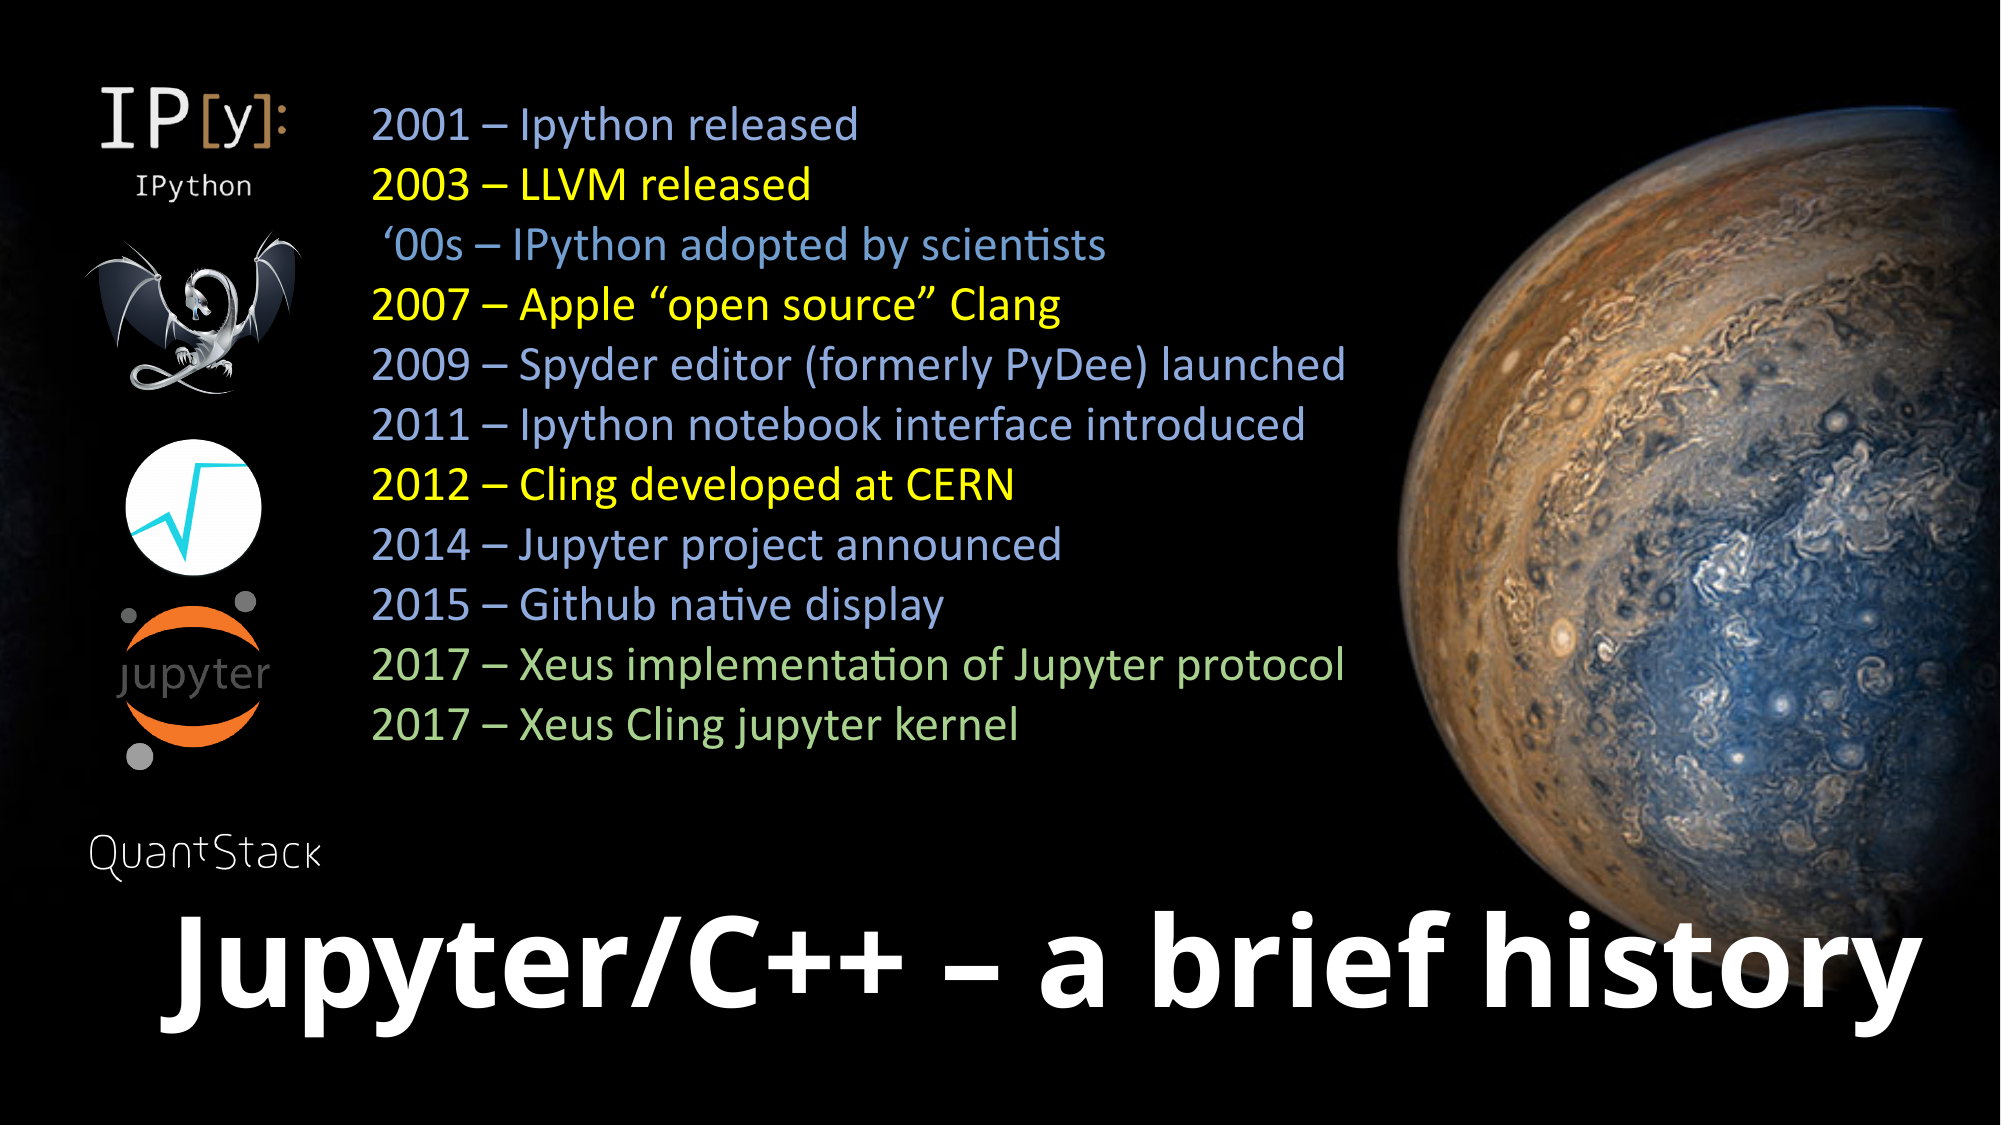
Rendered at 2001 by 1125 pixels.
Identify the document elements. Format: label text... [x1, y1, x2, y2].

title Jupyter/C++ – a brief history [104, 857, 1940, 1075]
picture [0, 0, 2001, 1125]
text_box 2001 – Ipython released 2003 – LLVM released ‘00s – IPython adopted by scientists 2007 – Apple “open source” Clang 2009 – Spyder editor (formerly PyDee) launched 2011 – Ipython notebook interface introduced 2012 – Cling developed at CERN 2014 – Jupyter project announced 2015 – Github native display 2017 – Xeus implementation of Jupyter protocol 2017 – Xeus Cling jupyter kernel [355, 83, 1386, 819]
